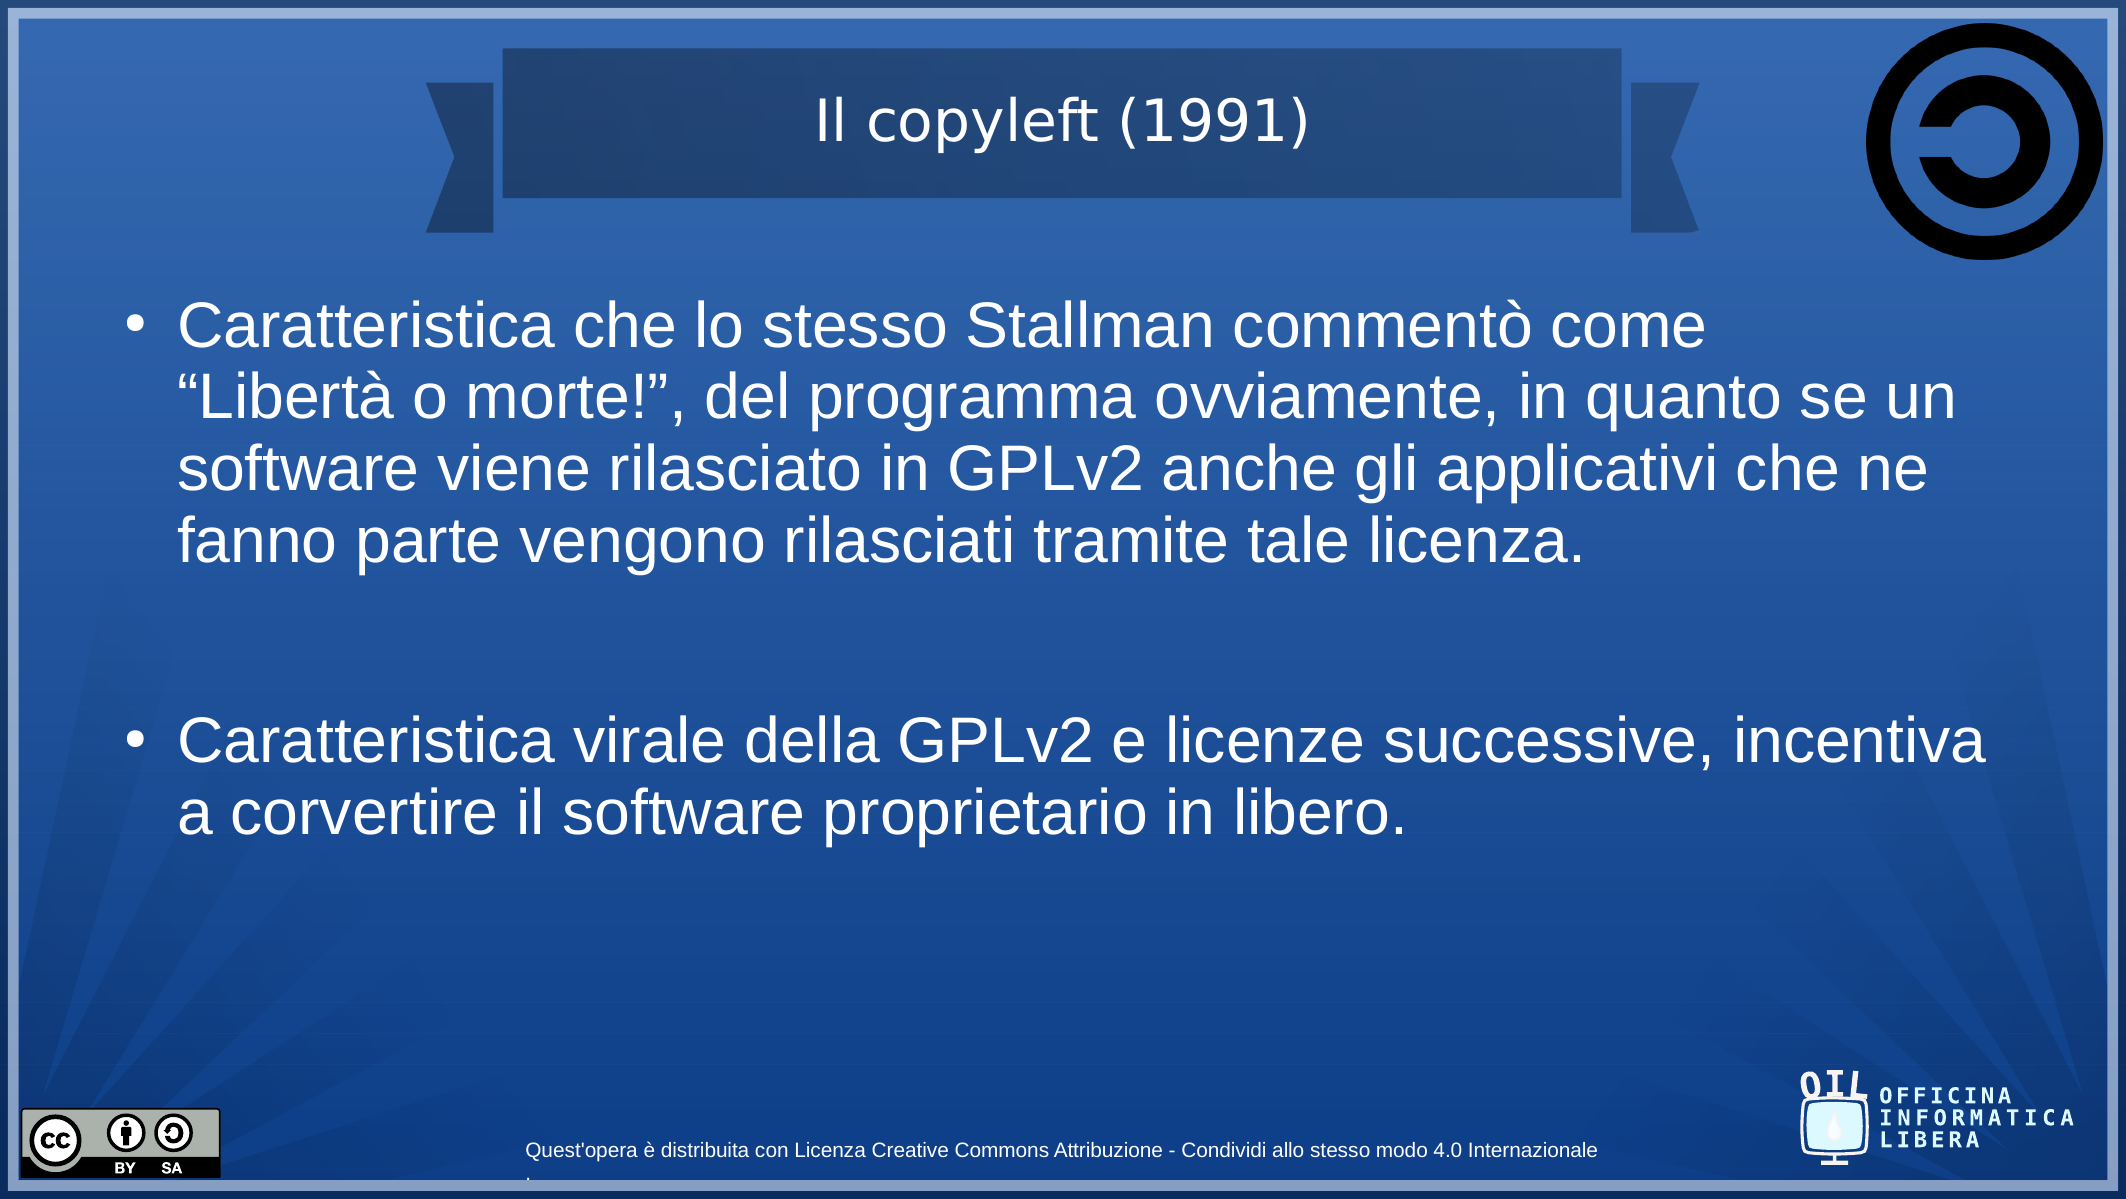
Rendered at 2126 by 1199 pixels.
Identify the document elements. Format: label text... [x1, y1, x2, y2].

title Il copyleft (1991) [501, 45, 1625, 198]
text_box Quest'opera è distribuita con Licenza Creative Commons Attribuzione - Condividi allo stesso modo 4.0 Internazionale. [510, 1131, 1619, 1193]
picture [1866, 23, 2103, 260]
picture [20, 1107, 221, 1178]
list Caratteristica che lo stesso Stallman commentò come “Libertà o morte!”, del programma ovviamente, in quanto se un software viene rilasciato in GPLv2 anche gli applicativi che ne fanno parte vengono rilasciati tramite tale licenza. Caratteristica virale della GPLv2 e licenze successive, incentiva a corvertire il software proprietario in libero. [106, 289, 2020, 1199]
picture [1720, 940, 2126, 1199]
